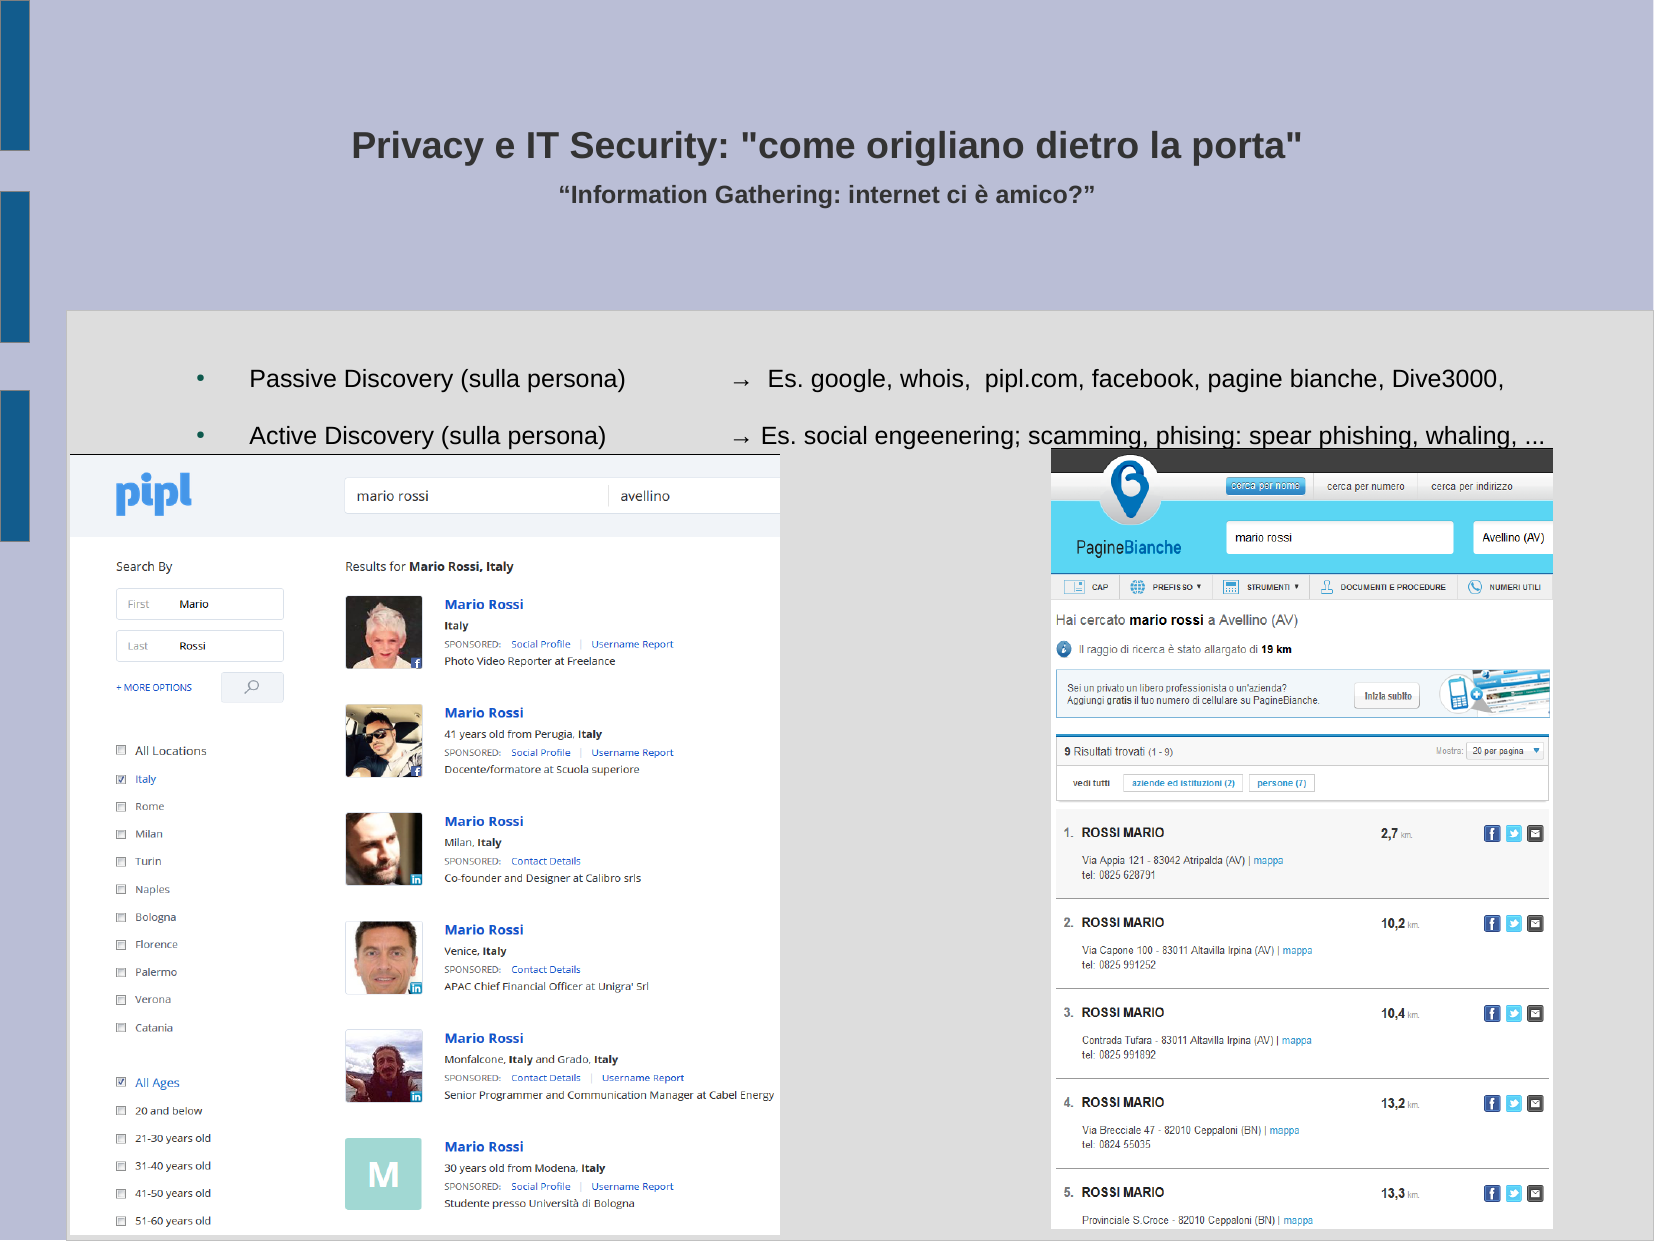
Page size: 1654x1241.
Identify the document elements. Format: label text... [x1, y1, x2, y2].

title “Information Gathering: internet ci è amico?” [121, 201, 1534, 299]
list Passive Discovery (sulla persona) → Es. google, whois, pipl.com, facebook, pagine bianche, Dive3000, Active Discovery (sulla persona) → Es. social engeenering; scamming, phising: spear phishing, whaling, ... [178, 364, 1570, 1147]
title Privacy e IT Security: "come origliano dietro la porta" [121, 91, 1534, 201]
picture [1051, 448, 1553, 1229]
picture [70, 454, 780, 1235]
